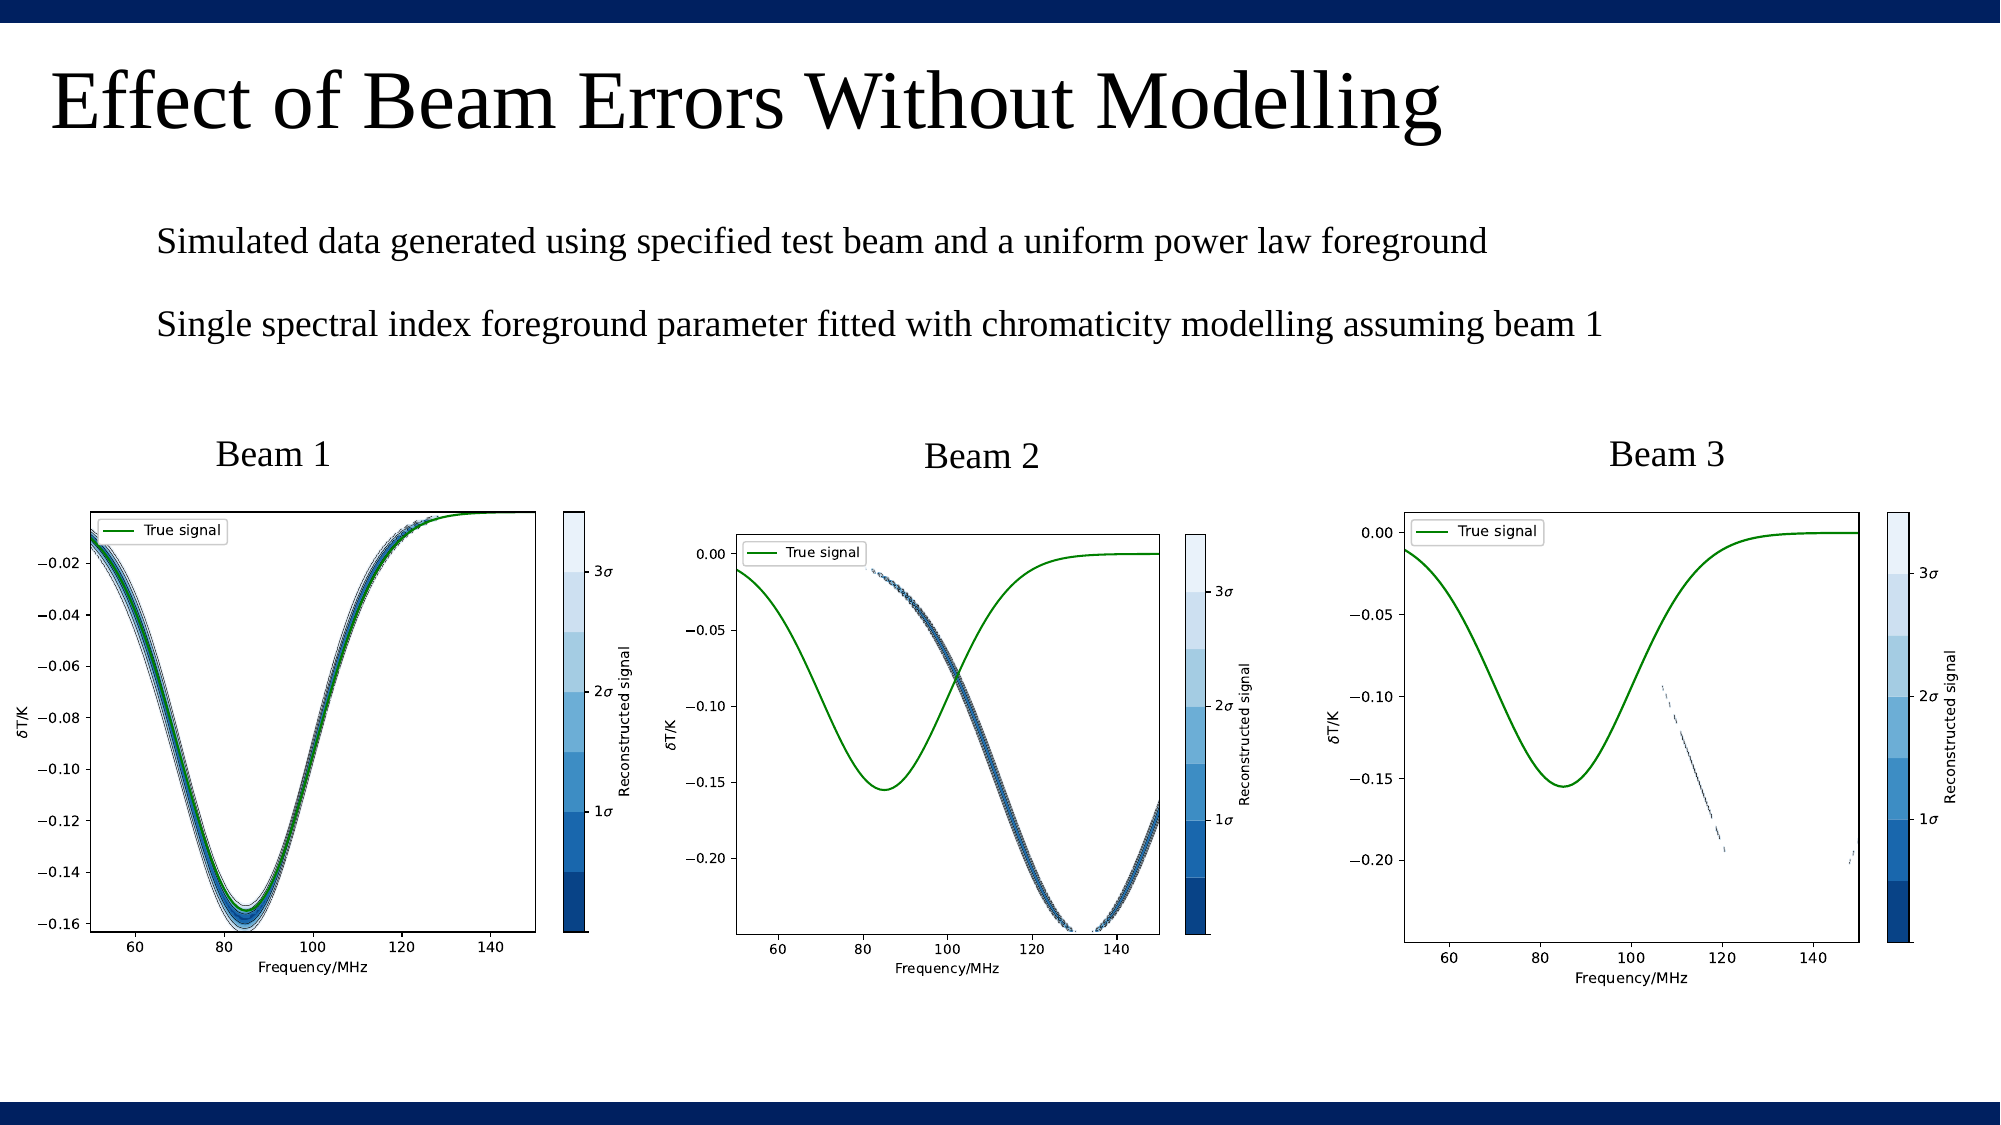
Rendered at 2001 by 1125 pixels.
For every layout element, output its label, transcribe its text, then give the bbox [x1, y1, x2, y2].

text_box Effect of Beam Errors Without Modelling [35, 47, 1560, 247]
picture [0, 496, 1281, 993]
text_box [0, 0, 2000, 22]
text_box Beam 2 [909, 427, 1063, 485]
text_box Simulated data generated using specified test beam and a uniform power law foreground Single spectral index foreground parameter fitted with chromaticity modelling assuming beam 1 [141, 212, 1666, 436]
picture [1311, 496, 1989, 1004]
text_box Beam 3 [1594, 425, 1749, 482]
text_box [0, 1102, 2000, 1125]
text_box Beam 1 [200, 436, 355, 485]
